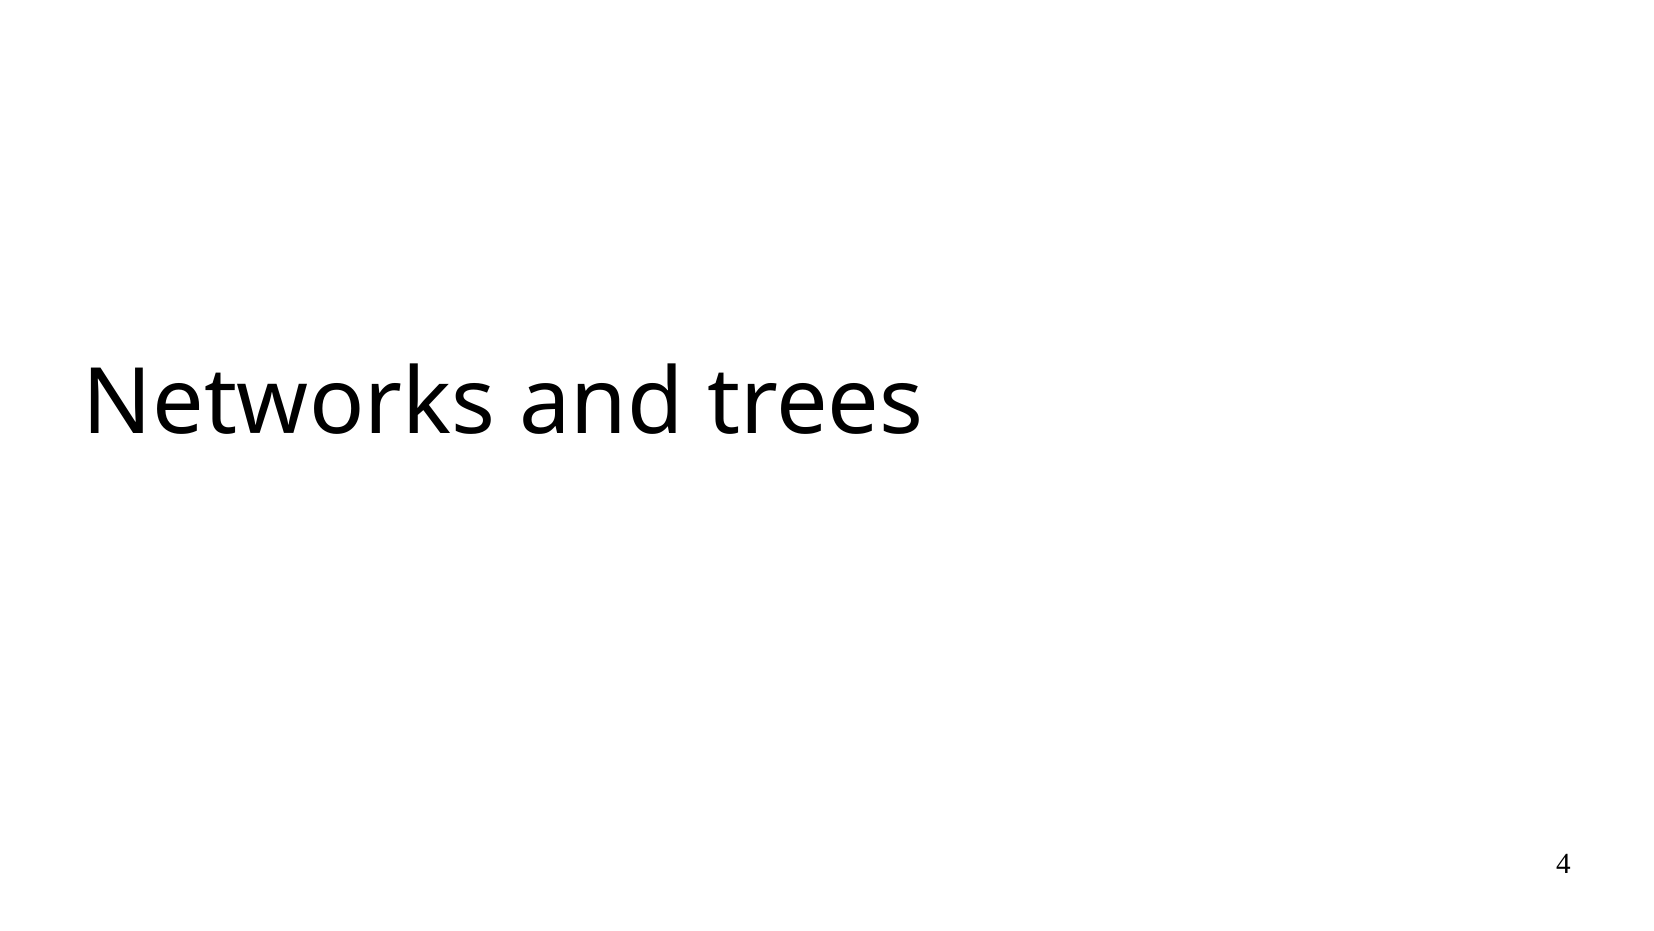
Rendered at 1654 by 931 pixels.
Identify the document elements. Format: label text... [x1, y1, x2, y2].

title Networks and trees [82, 320, 1571, 476]
